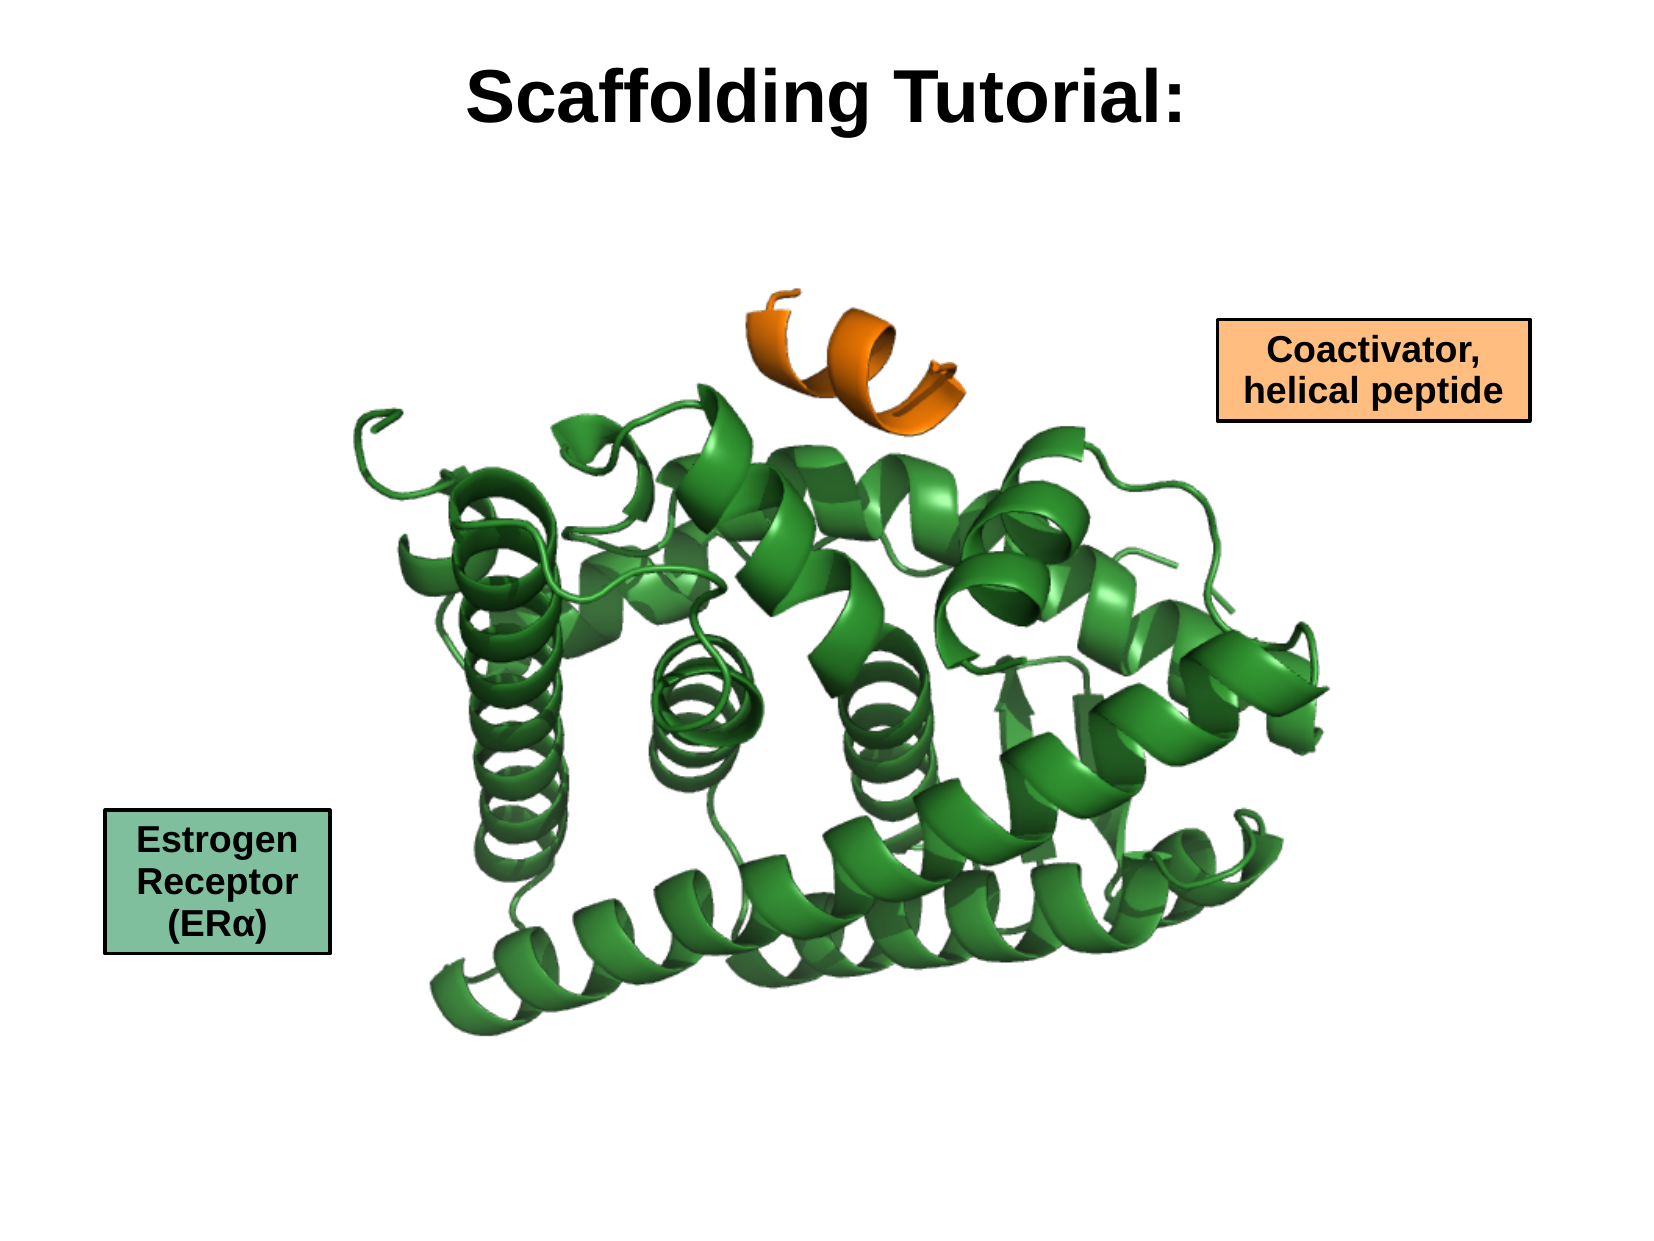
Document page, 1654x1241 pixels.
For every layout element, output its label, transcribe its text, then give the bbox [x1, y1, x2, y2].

text_box Estrogen Receptor (ERα) [105, 810, 331, 953]
text_box Scaffolding Tutorial: [0, 47, 1654, 146]
picture [205, 217, 1456, 1156]
text_box Coactivator, helical peptide [1217, 319, 1531, 421]
